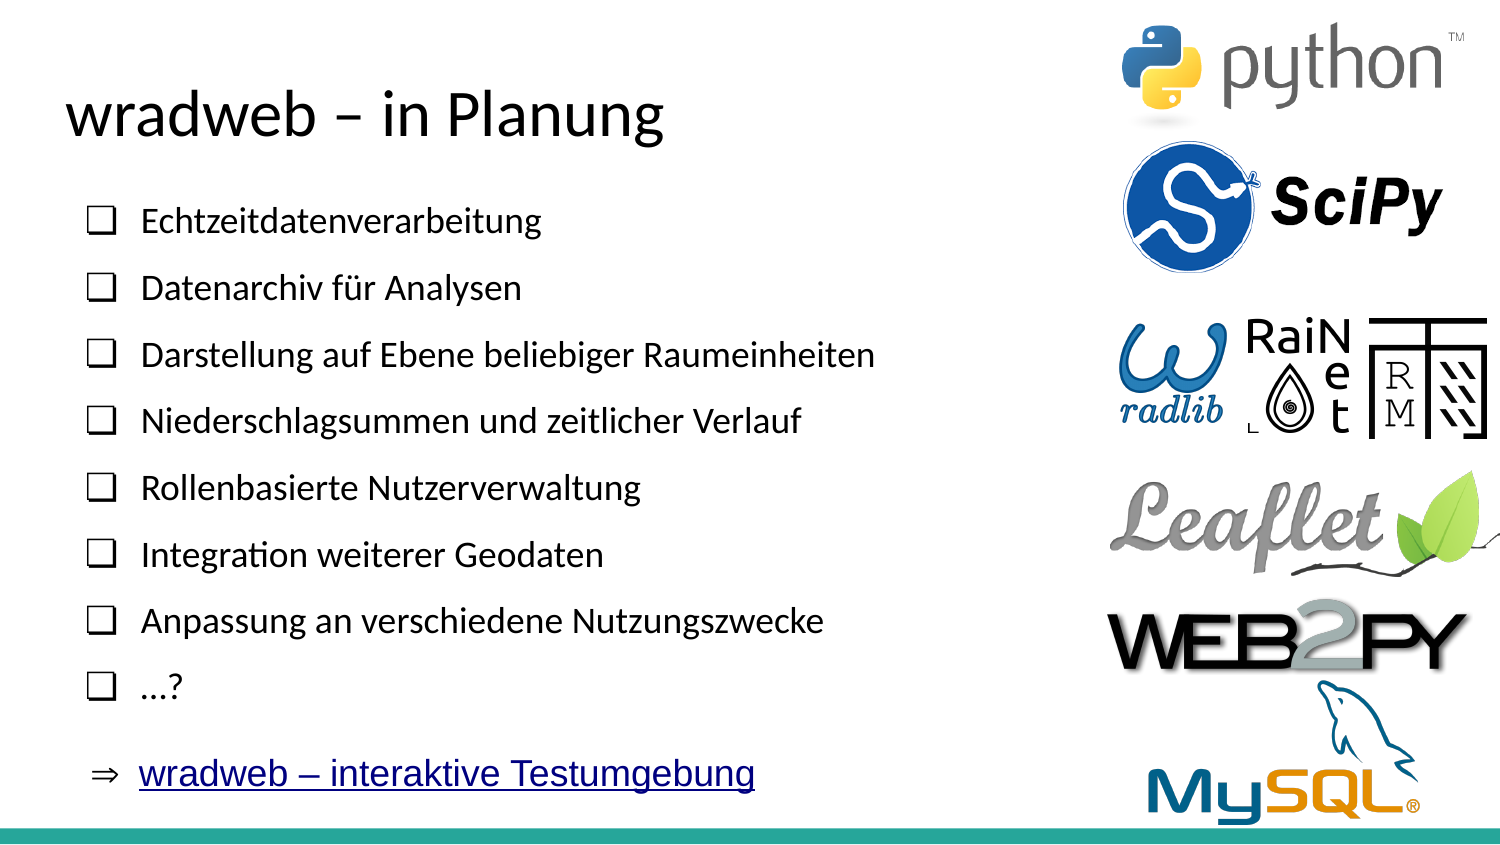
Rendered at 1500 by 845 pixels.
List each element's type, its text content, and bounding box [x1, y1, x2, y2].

text_box wradweb – in Planung [51, 55, 1123, 156]
picture [1104, 315, 1237, 442]
picture [1065, 0, 1497, 273]
picture [1107, 597, 1473, 675]
text_box Echtzeitdatenverarbeitung Datenarchiv für Analysen Darstellung auf Ebene beliebiger Raumeinheiten Niederschlagsummen und zeitlicher Verlauf Rollenbasierte Nutzerverwaltung Integration weiterer Geodaten Anpassung an verschiedene Nutzungszwecke …? [51, 174, 1449, 733]
text_box ⇒ wradweb – interaktive Testumgebung [90, 752, 826, 796]
picture [1369, 318, 1487, 439]
picture [1148, 680, 1420, 825]
picture [1110, 470, 1500, 577]
picture [1248, 317, 1349, 433]
